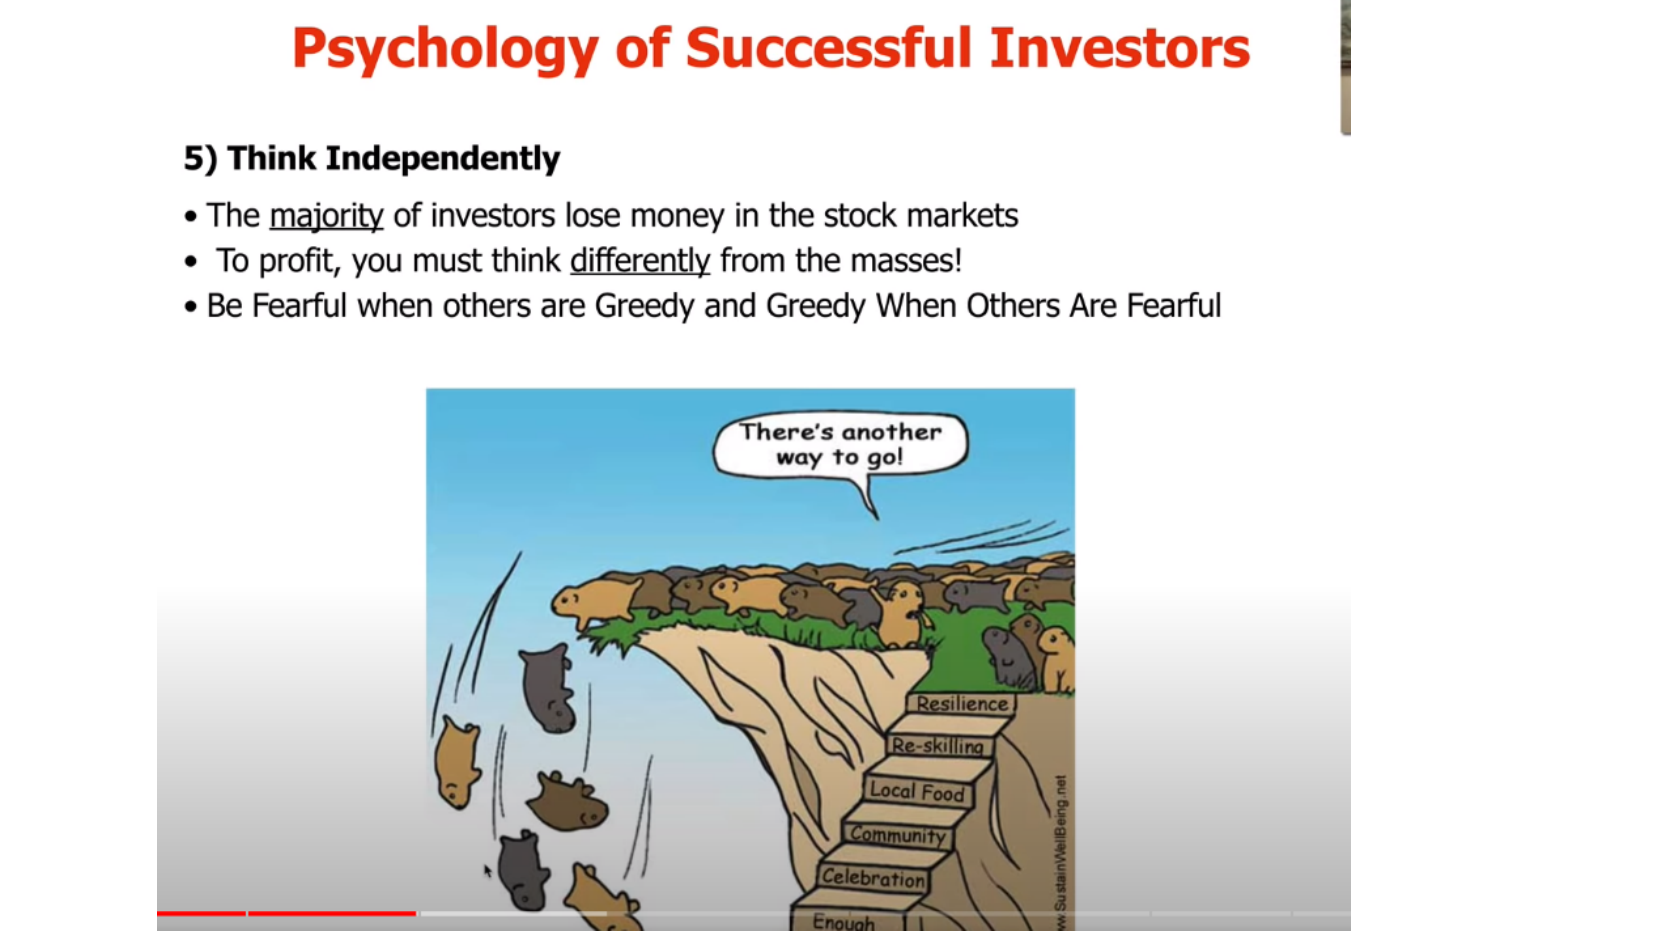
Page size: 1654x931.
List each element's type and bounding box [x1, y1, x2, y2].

picture [157, 0, 1351, 931]
